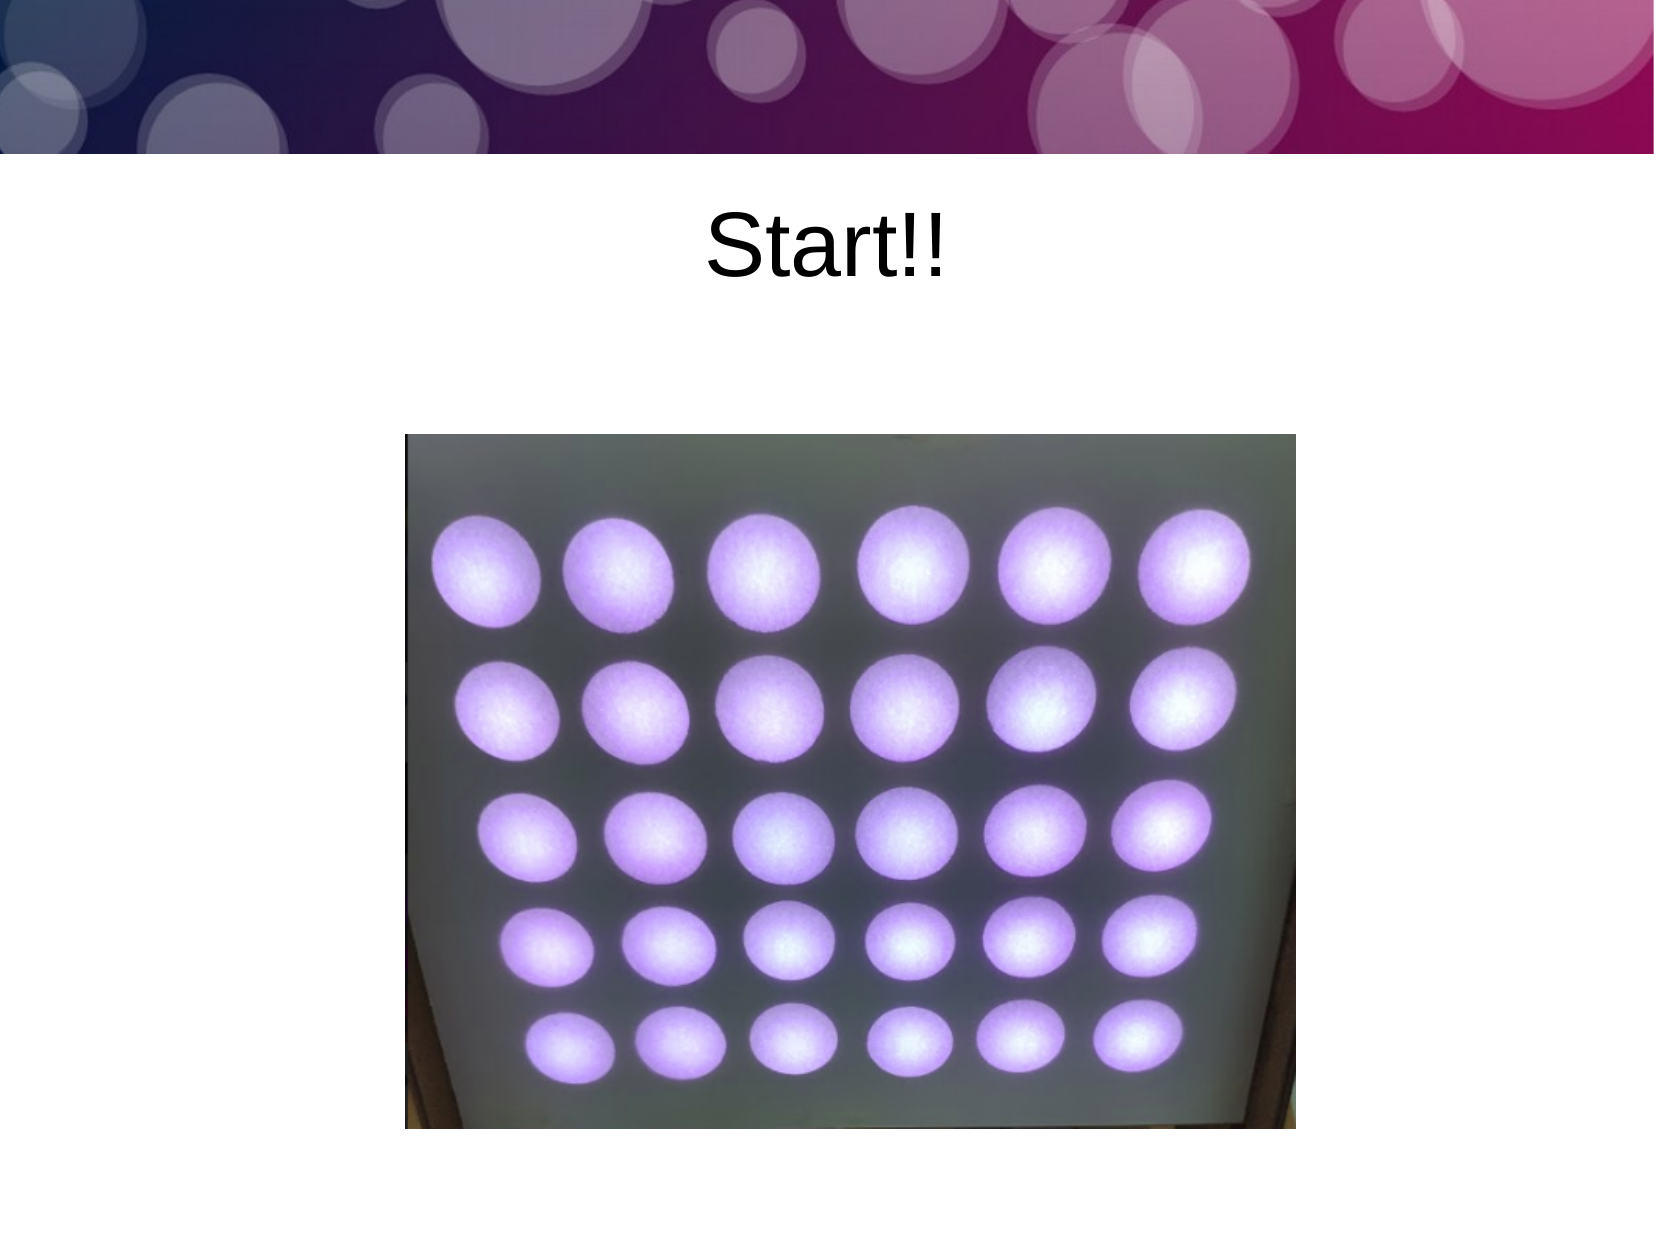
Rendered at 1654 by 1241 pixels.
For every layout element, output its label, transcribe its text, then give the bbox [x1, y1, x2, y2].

title Start!! [82, 159, 1571, 331]
picture [0, 0, 1654, 154]
picture [405, 434, 1296, 1129]
